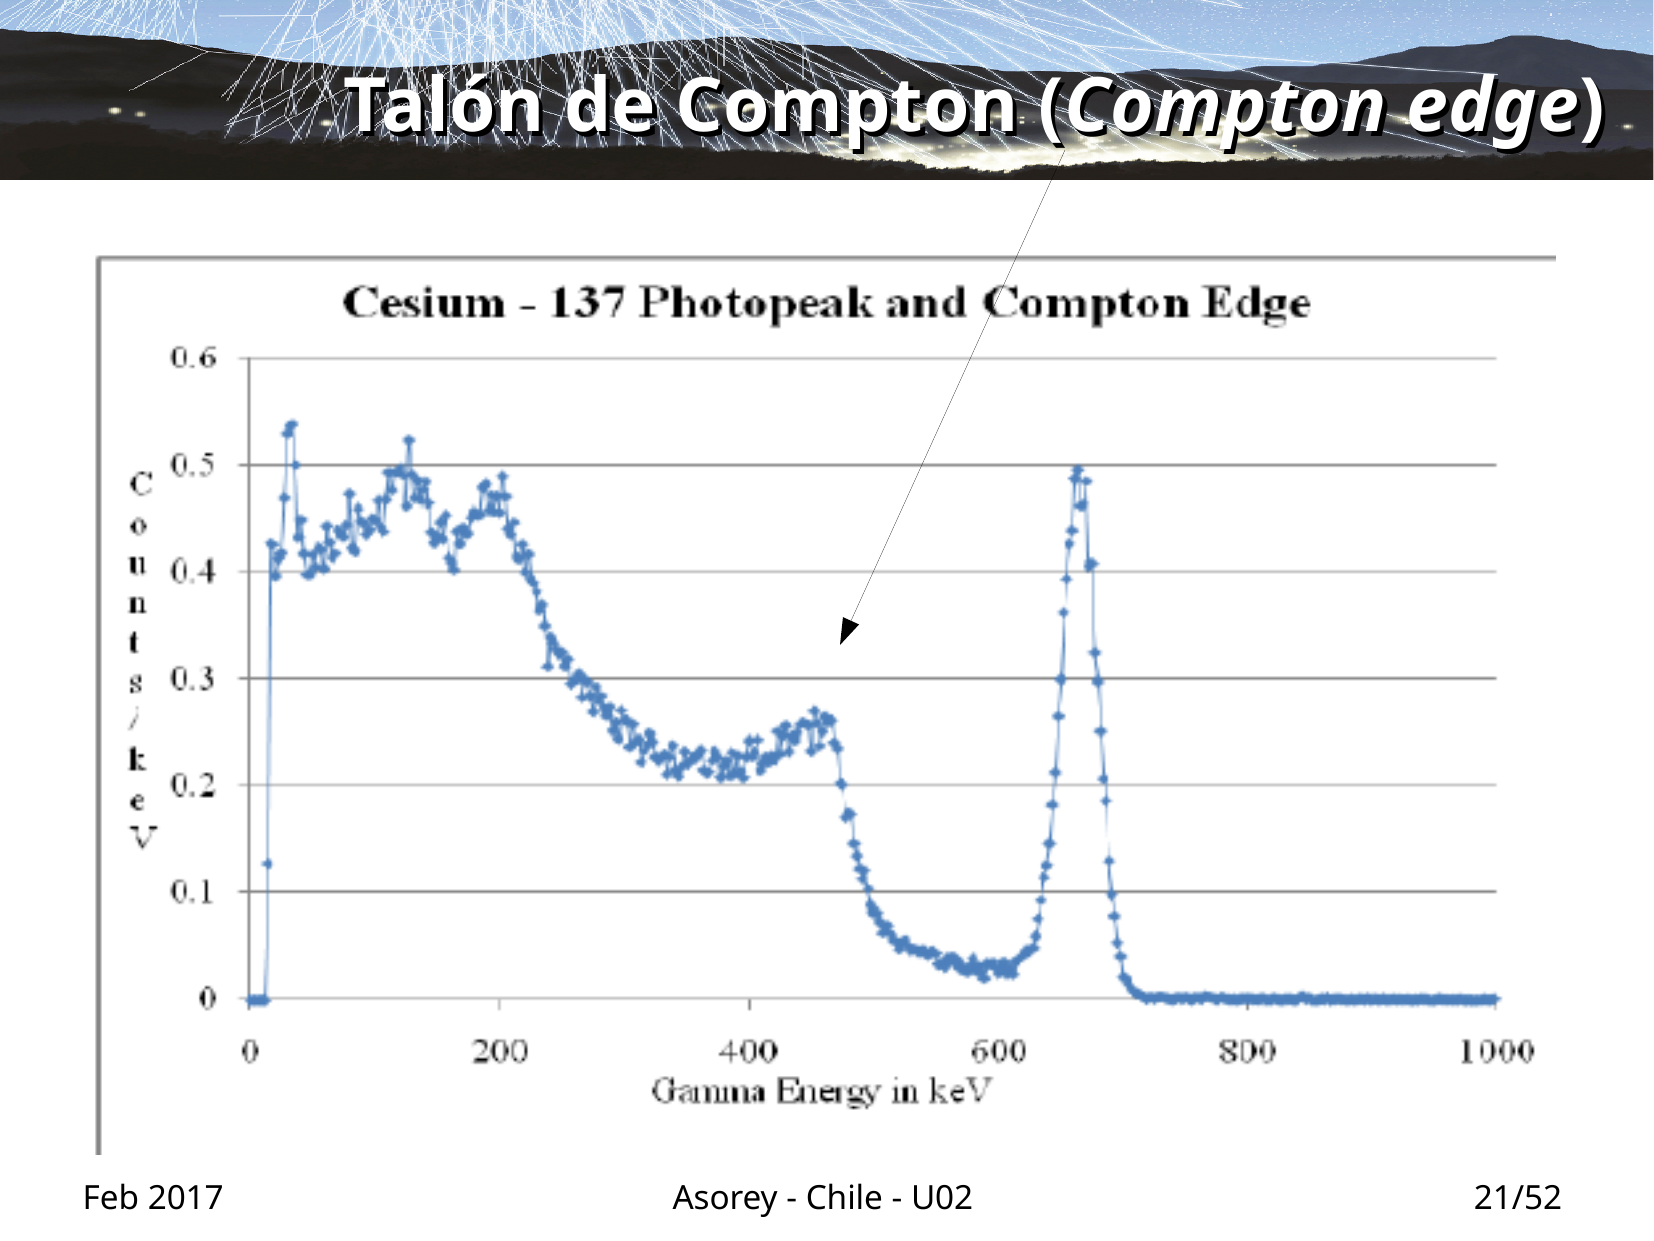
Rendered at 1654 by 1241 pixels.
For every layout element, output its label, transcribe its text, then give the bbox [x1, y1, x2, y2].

title Talón de Compton (Compton edge) [45, 15, 1606, 191]
picture [0, 0, 1654, 180]
picture [94, 254, 1556, 1156]
